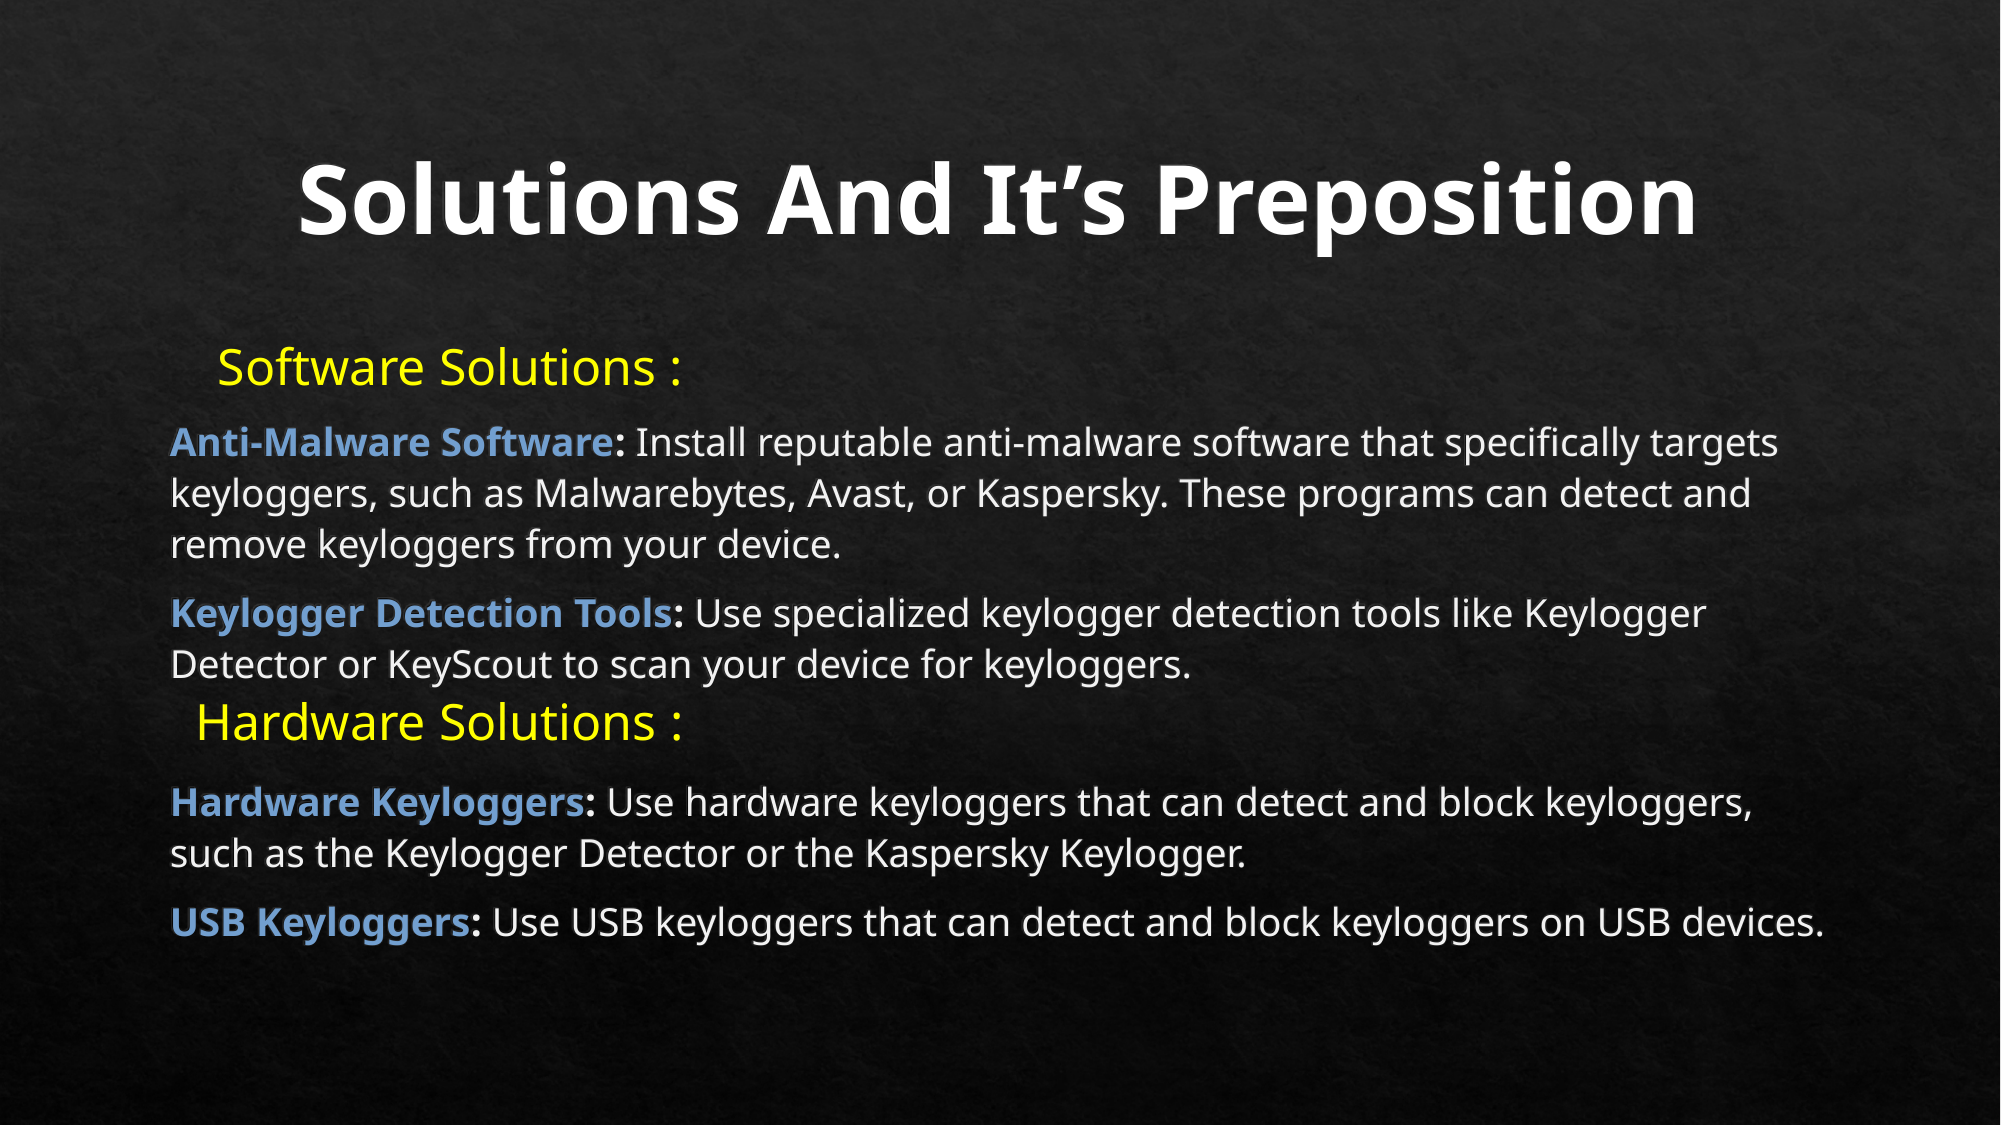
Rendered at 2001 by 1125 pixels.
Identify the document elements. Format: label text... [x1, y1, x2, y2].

picture [0, 0, 2001, 1125]
list Anti-Malware Software: Install reputable anti-malware software that specifically targets keyloggers, such as Malwarebytes, Avast, or Kaspersky. These programs can detect and remove keyloggers from your device. Keylogger Detection Tools: Use specialized keylogger detection tools like Keylogger Detector or KeyScout to scan your device for keyloggers. Hardware Keyloggers: Use hardware keyloggers that can detect and block keyloggers, such as the Keylogger Detector or the Kaspersky Keylogger. USB Keyloggers: Use USB keyloggers that can detect and block keyloggers on USB devices. [149, 340, 1849, 1125]
text_box Hardware Solutions : [180, 682, 733, 758]
title Solutions And It’s Preposition [149, 99, 1849, 307]
text_box Software Solutions : [203, 328, 780, 404]
